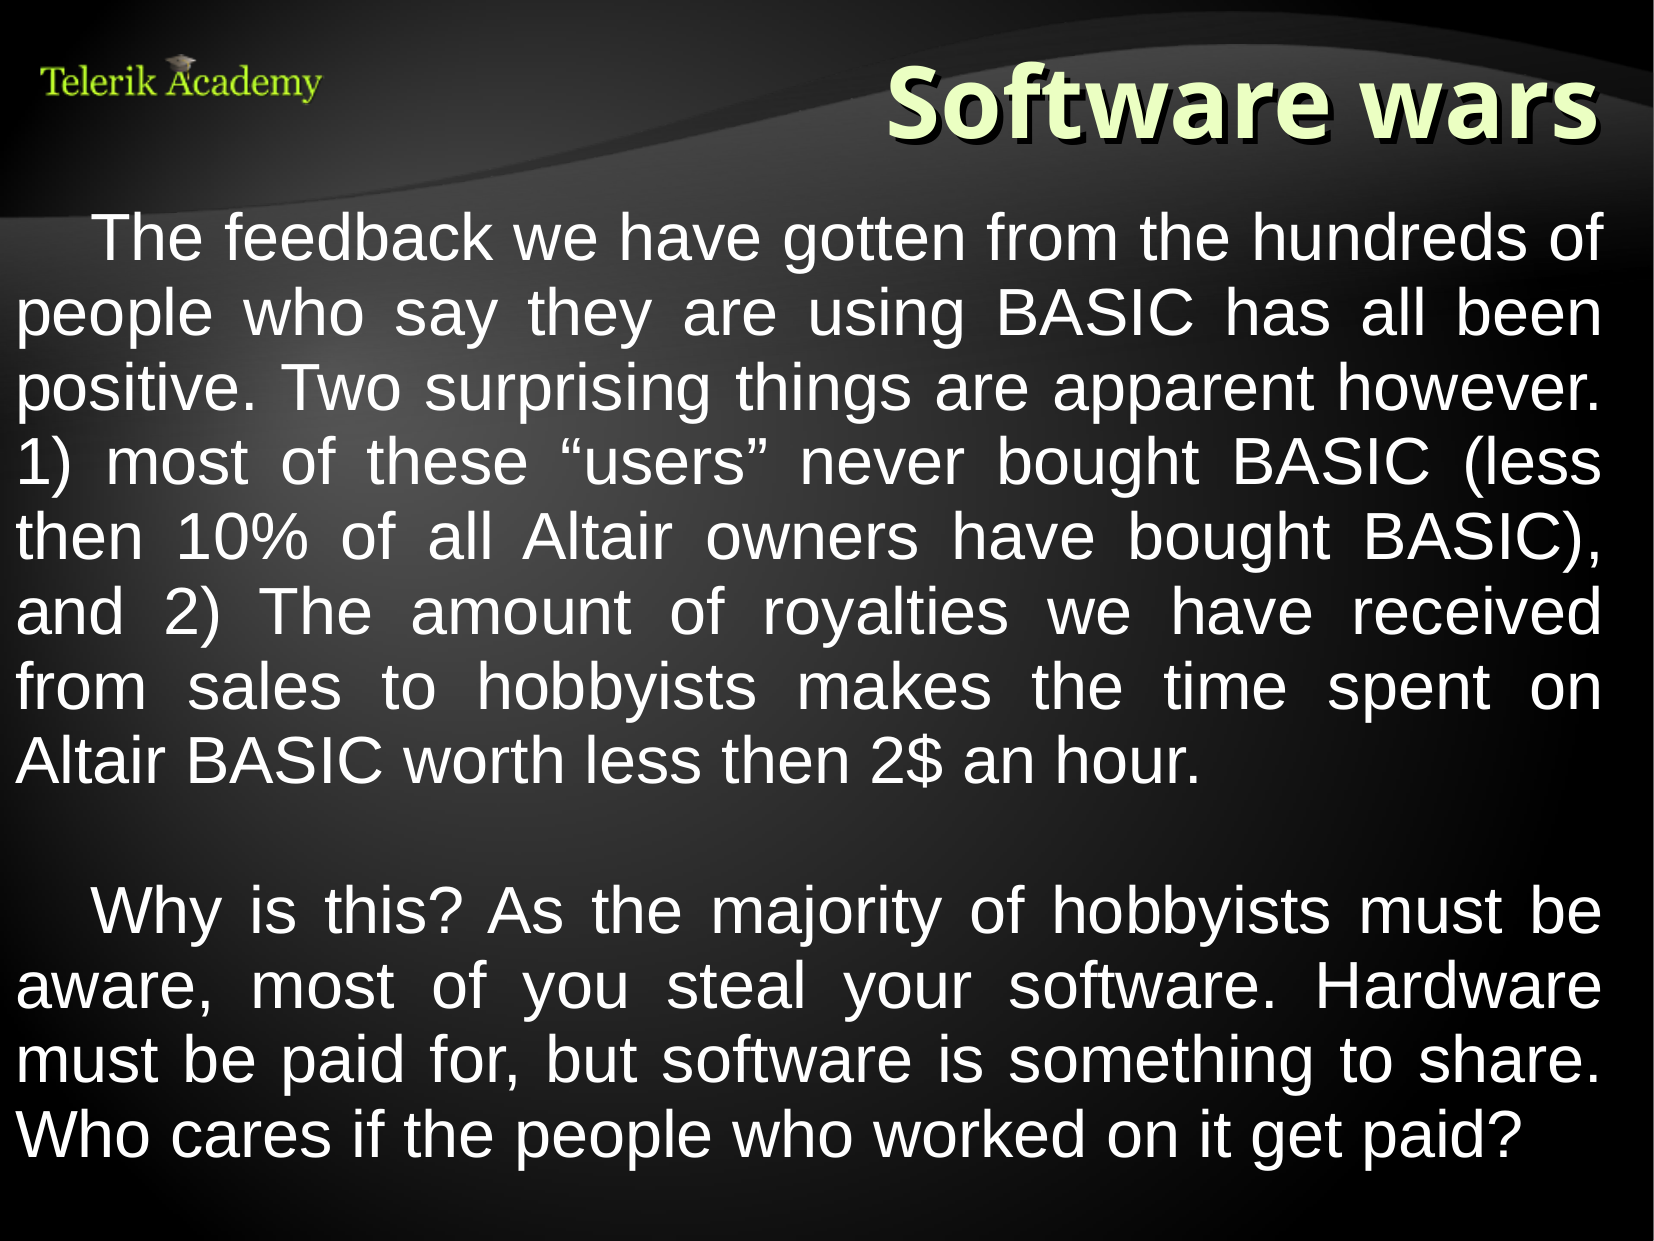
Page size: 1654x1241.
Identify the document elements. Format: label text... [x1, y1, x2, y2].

picture [0, 0, 1654, 1241]
title Software wars [112, 0, 1601, 199]
subtitle The feedback we have gotten from the hundreds of people who say they are using BASIC has all been positive. Two surprising things are apparent however. 1) most of these “users” never bought BASIC (less then 10% of all Altair owners have bought BASIC), and 2) The amount of royalties we have received from sales to hobbyists makes the time spent on Altair BASIC worth less then 2$ an hour. Why is this? As the majority of hobbyists must be aware, most of you steal your software. Hardware must be paid for, but software is something to share. Who cares if the people who worked on it get paid? [15, 199, 1606, 1172]
